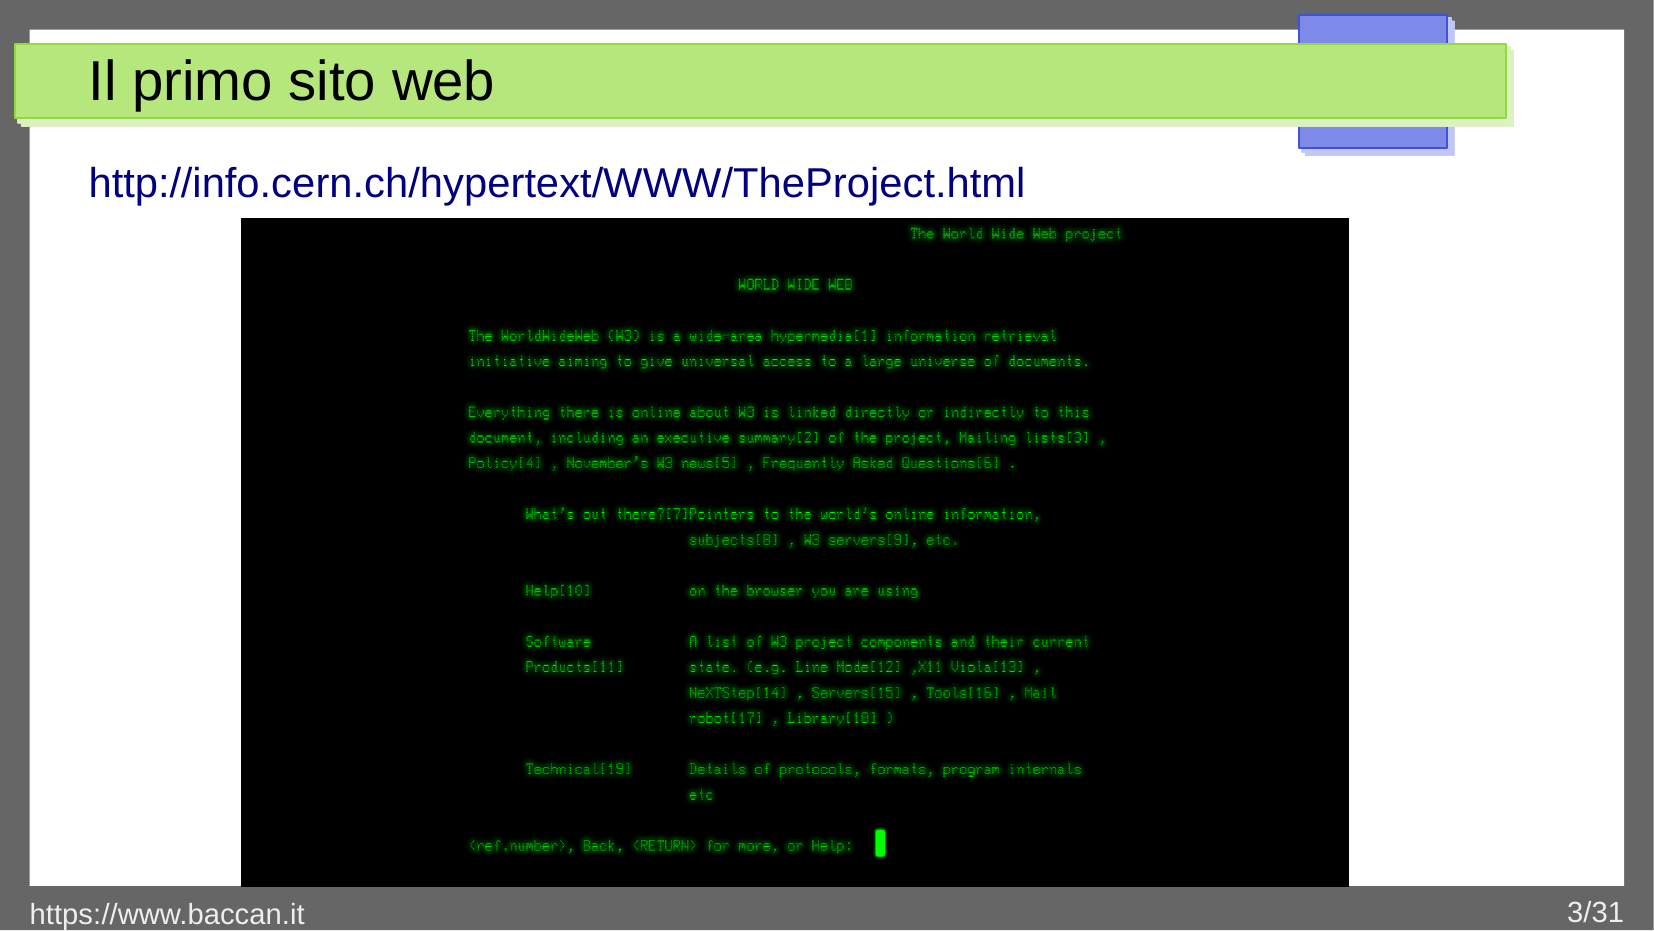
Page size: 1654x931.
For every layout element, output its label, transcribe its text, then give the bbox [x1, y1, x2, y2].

text_box http://info.cern.ch/hypertext/WWW/TheProject.html [88, 147, 1565, 219]
title Il primo sito web [88, 44, 1506, 119]
picture [241, 218, 1349, 887]
